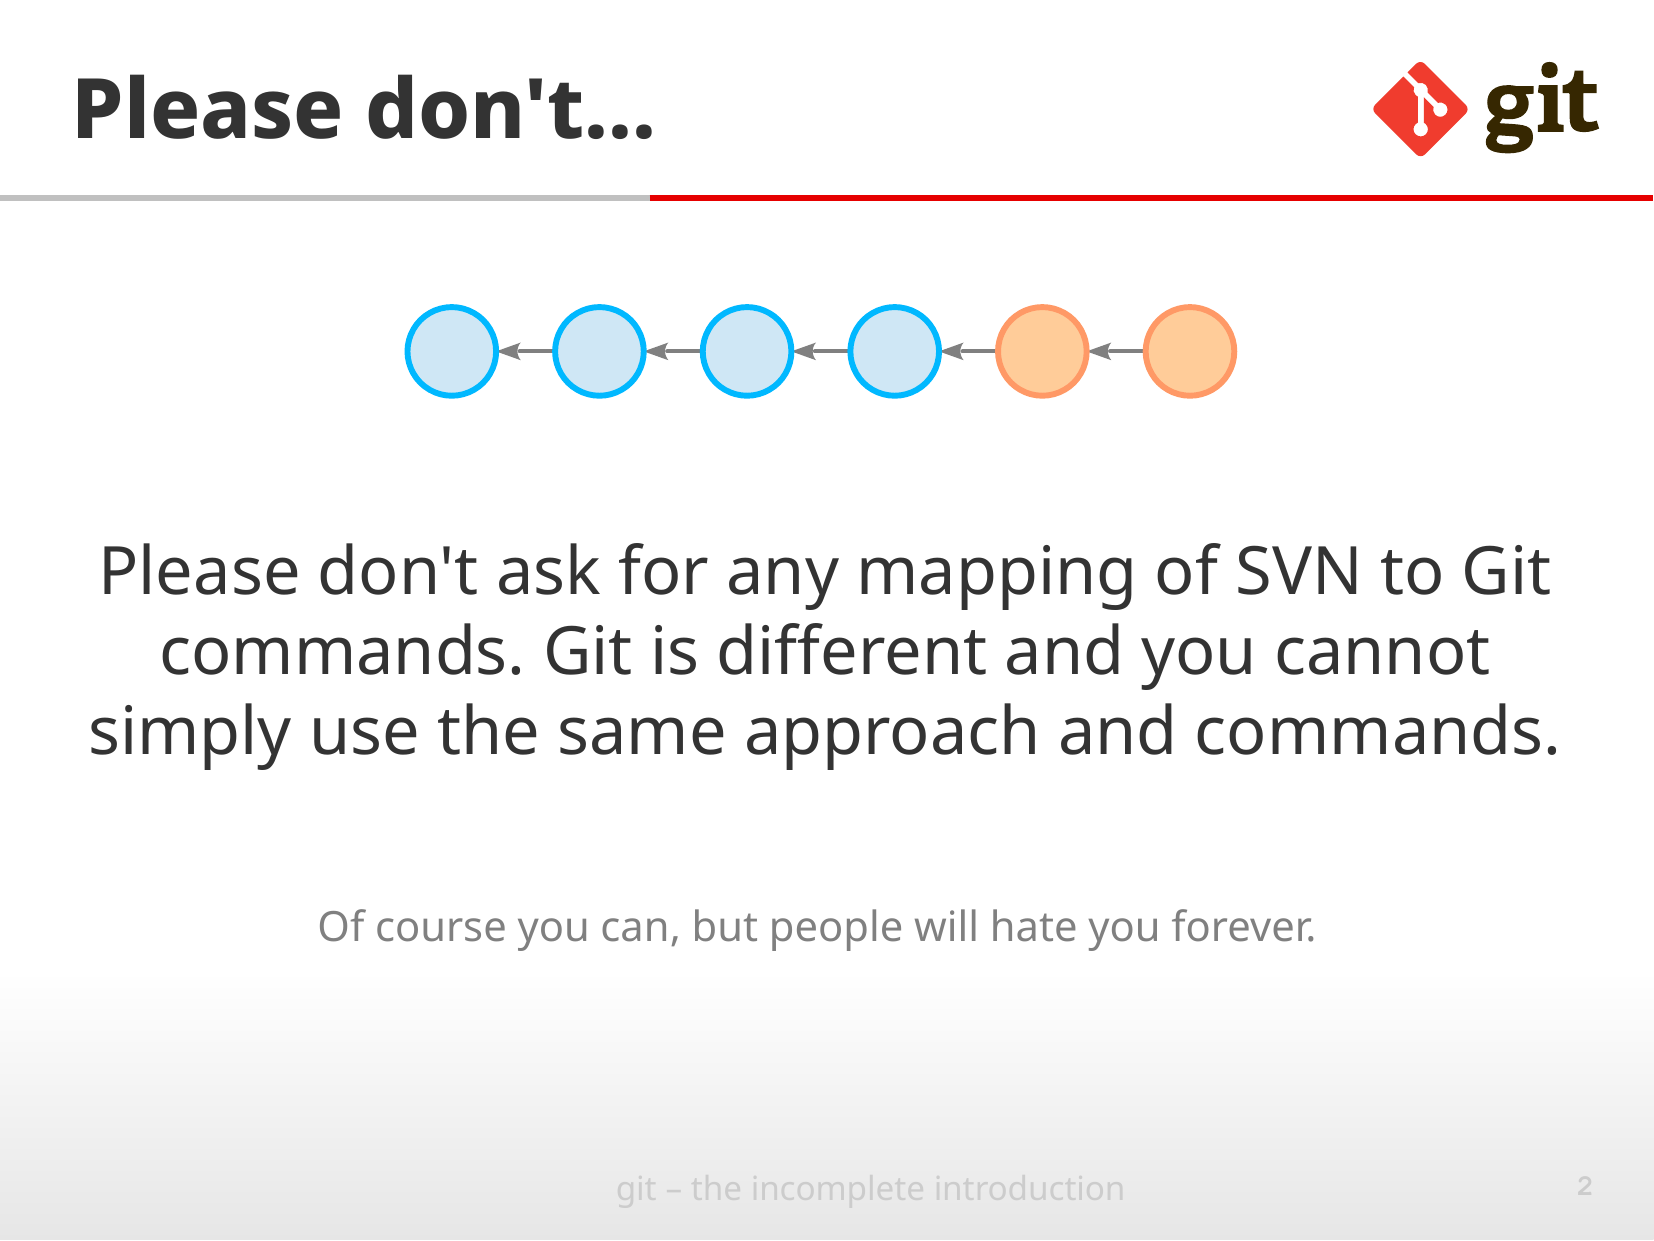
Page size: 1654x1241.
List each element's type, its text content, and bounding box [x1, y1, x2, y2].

list Please don't ask for any mapping of SVN to Git commands. Git is different and you cannot simply use the same approach and commands. Of course you can, but people will hate you forever. [56, 239, 1595, 1117]
title Please don't... [56, 36, 1546, 175]
text_box [1145, 307, 1235, 396]
text_box [555, 307, 644, 396]
text_box [998, 307, 1087, 396]
text_box [579, 676, 1618, 1197]
text_box [407, 307, 497, 396]
text_box [702, 307, 792, 396]
text_box [850, 307, 940, 396]
